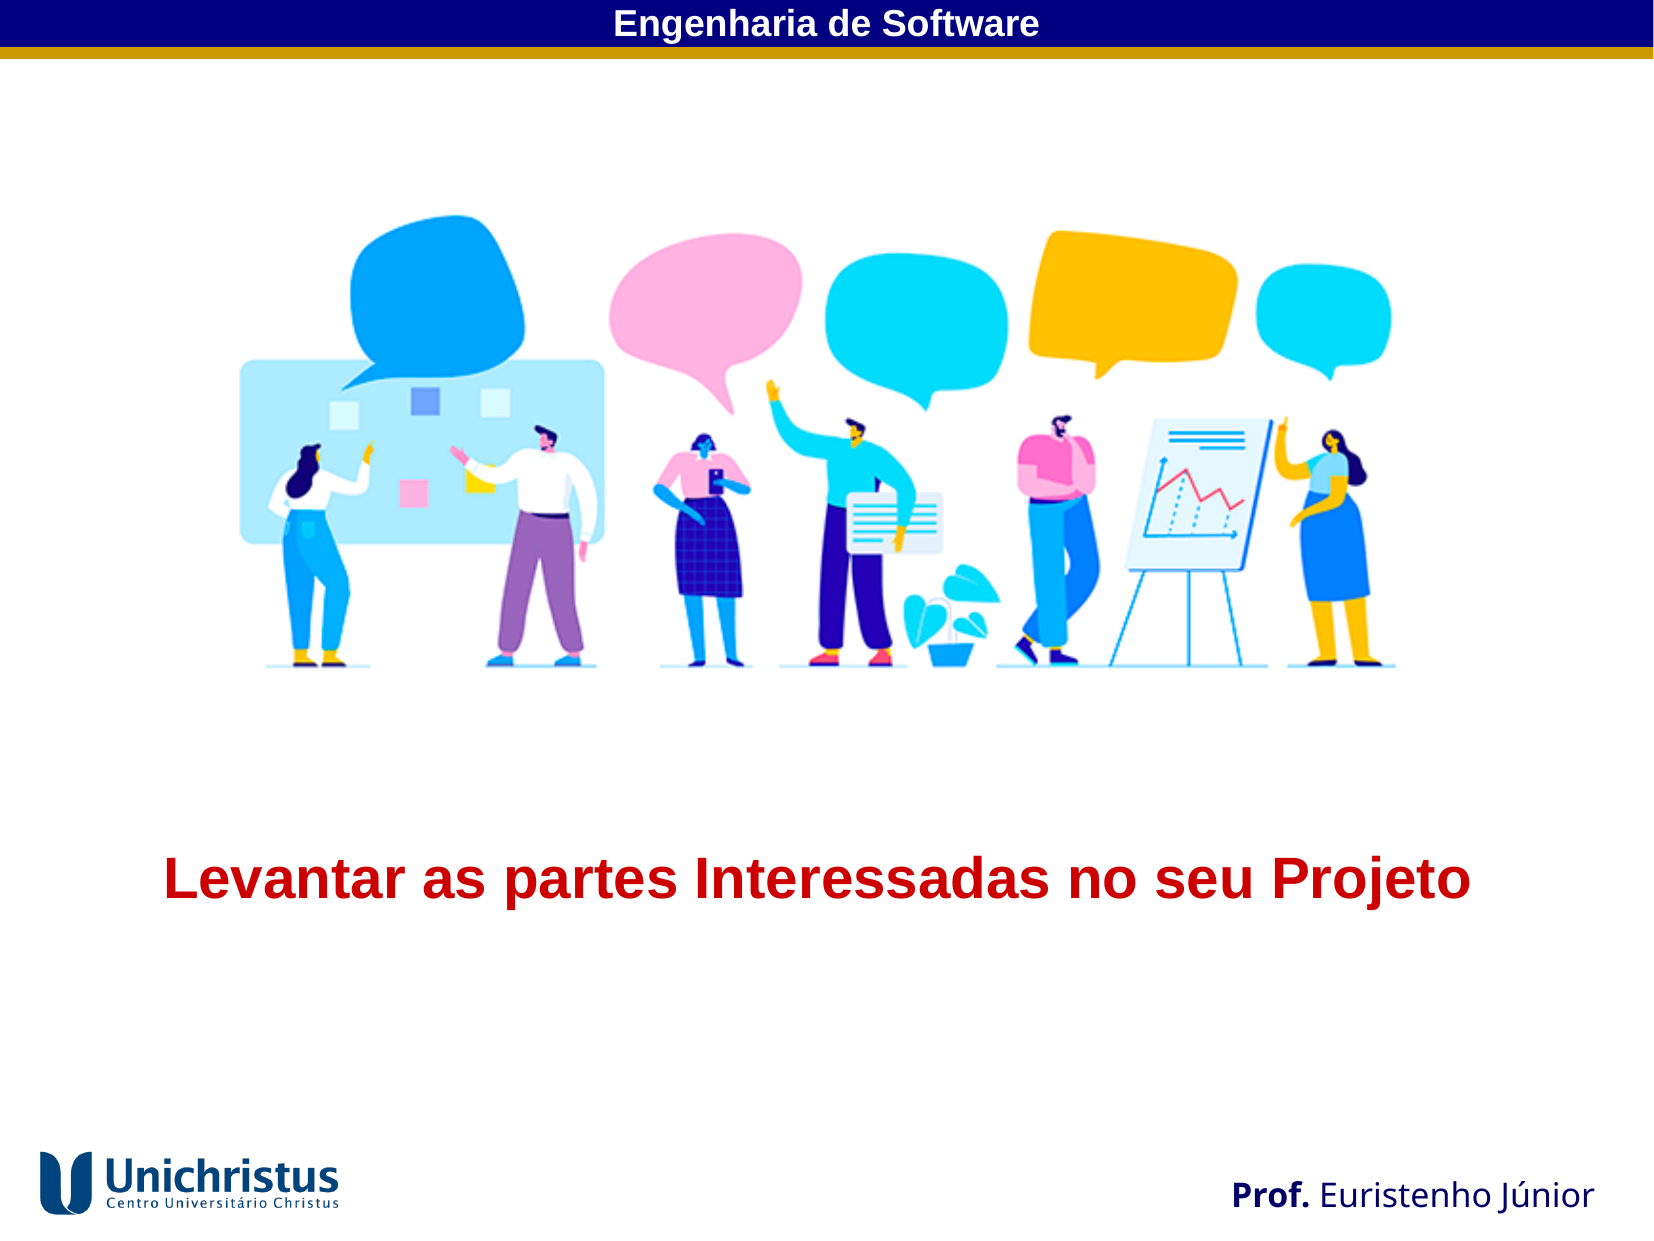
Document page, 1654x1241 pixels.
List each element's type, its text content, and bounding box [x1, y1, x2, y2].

picture [200, 82, 1441, 781]
text_box Levantar as partes Interessadas no seu Projeto [148, 838, 1489, 919]
text_box [0, 47, 1654, 60]
text_box Engenharia de Software [0, 0, 1654, 47]
picture [35, 1148, 343, 1217]
text_box Prof. Euristenho Júnior [1216, 1163, 1654, 1224]
